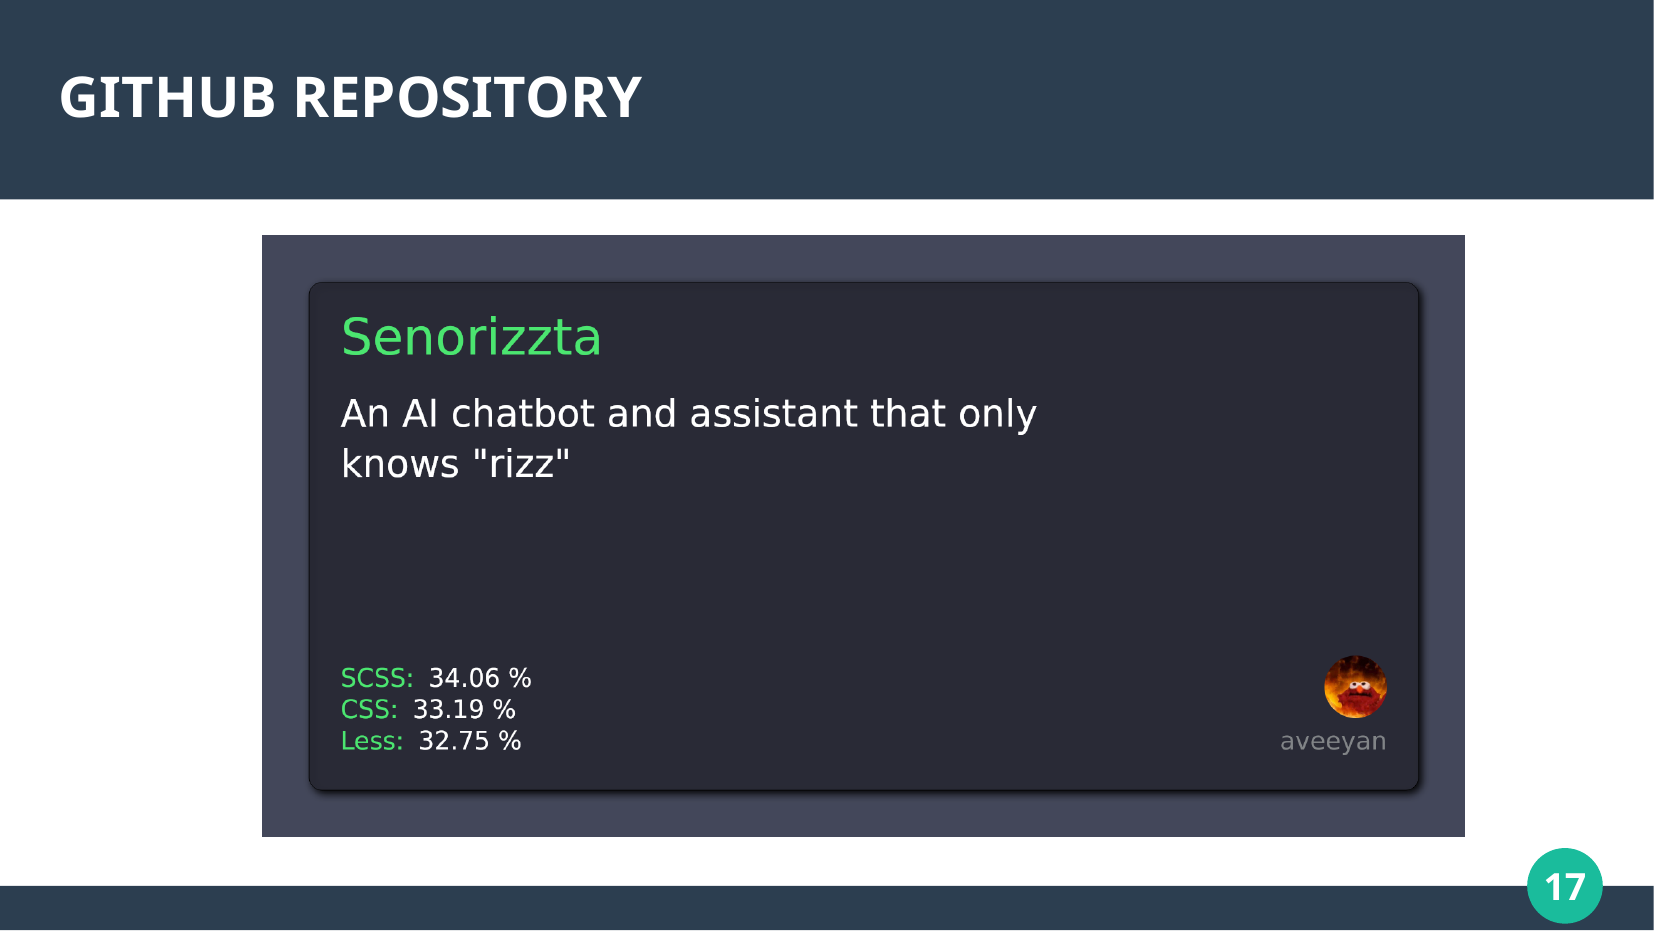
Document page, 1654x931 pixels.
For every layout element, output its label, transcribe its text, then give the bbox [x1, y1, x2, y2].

picture [262, 235, 1465, 837]
title GITHUB REPOSITORY [59, 37, 1595, 155]
